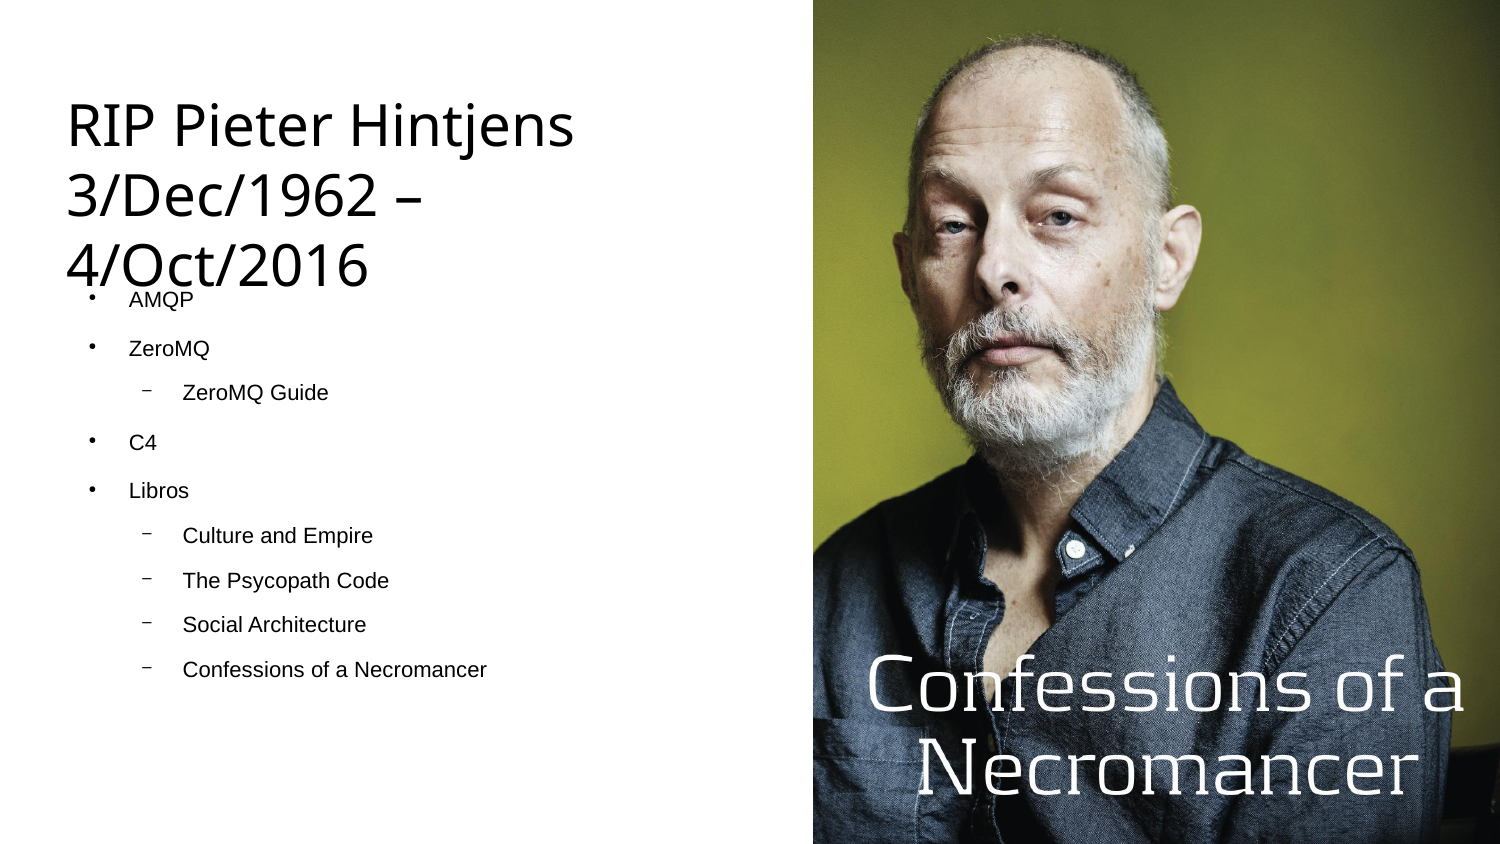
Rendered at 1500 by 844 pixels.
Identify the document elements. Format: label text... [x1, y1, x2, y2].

list AMQP ZeroMQ ZeroMQ Guide C4 Libros Culture and Empire The Psycopath Code Social Architecture Confessions of a Necromancer [75, 285, 734, 687]
picture [813, 0, 1500, 844]
title RIP Pieter Hintjens 3/Dec/1962 – 4/Oct/2016 [51, 72, 751, 256]
